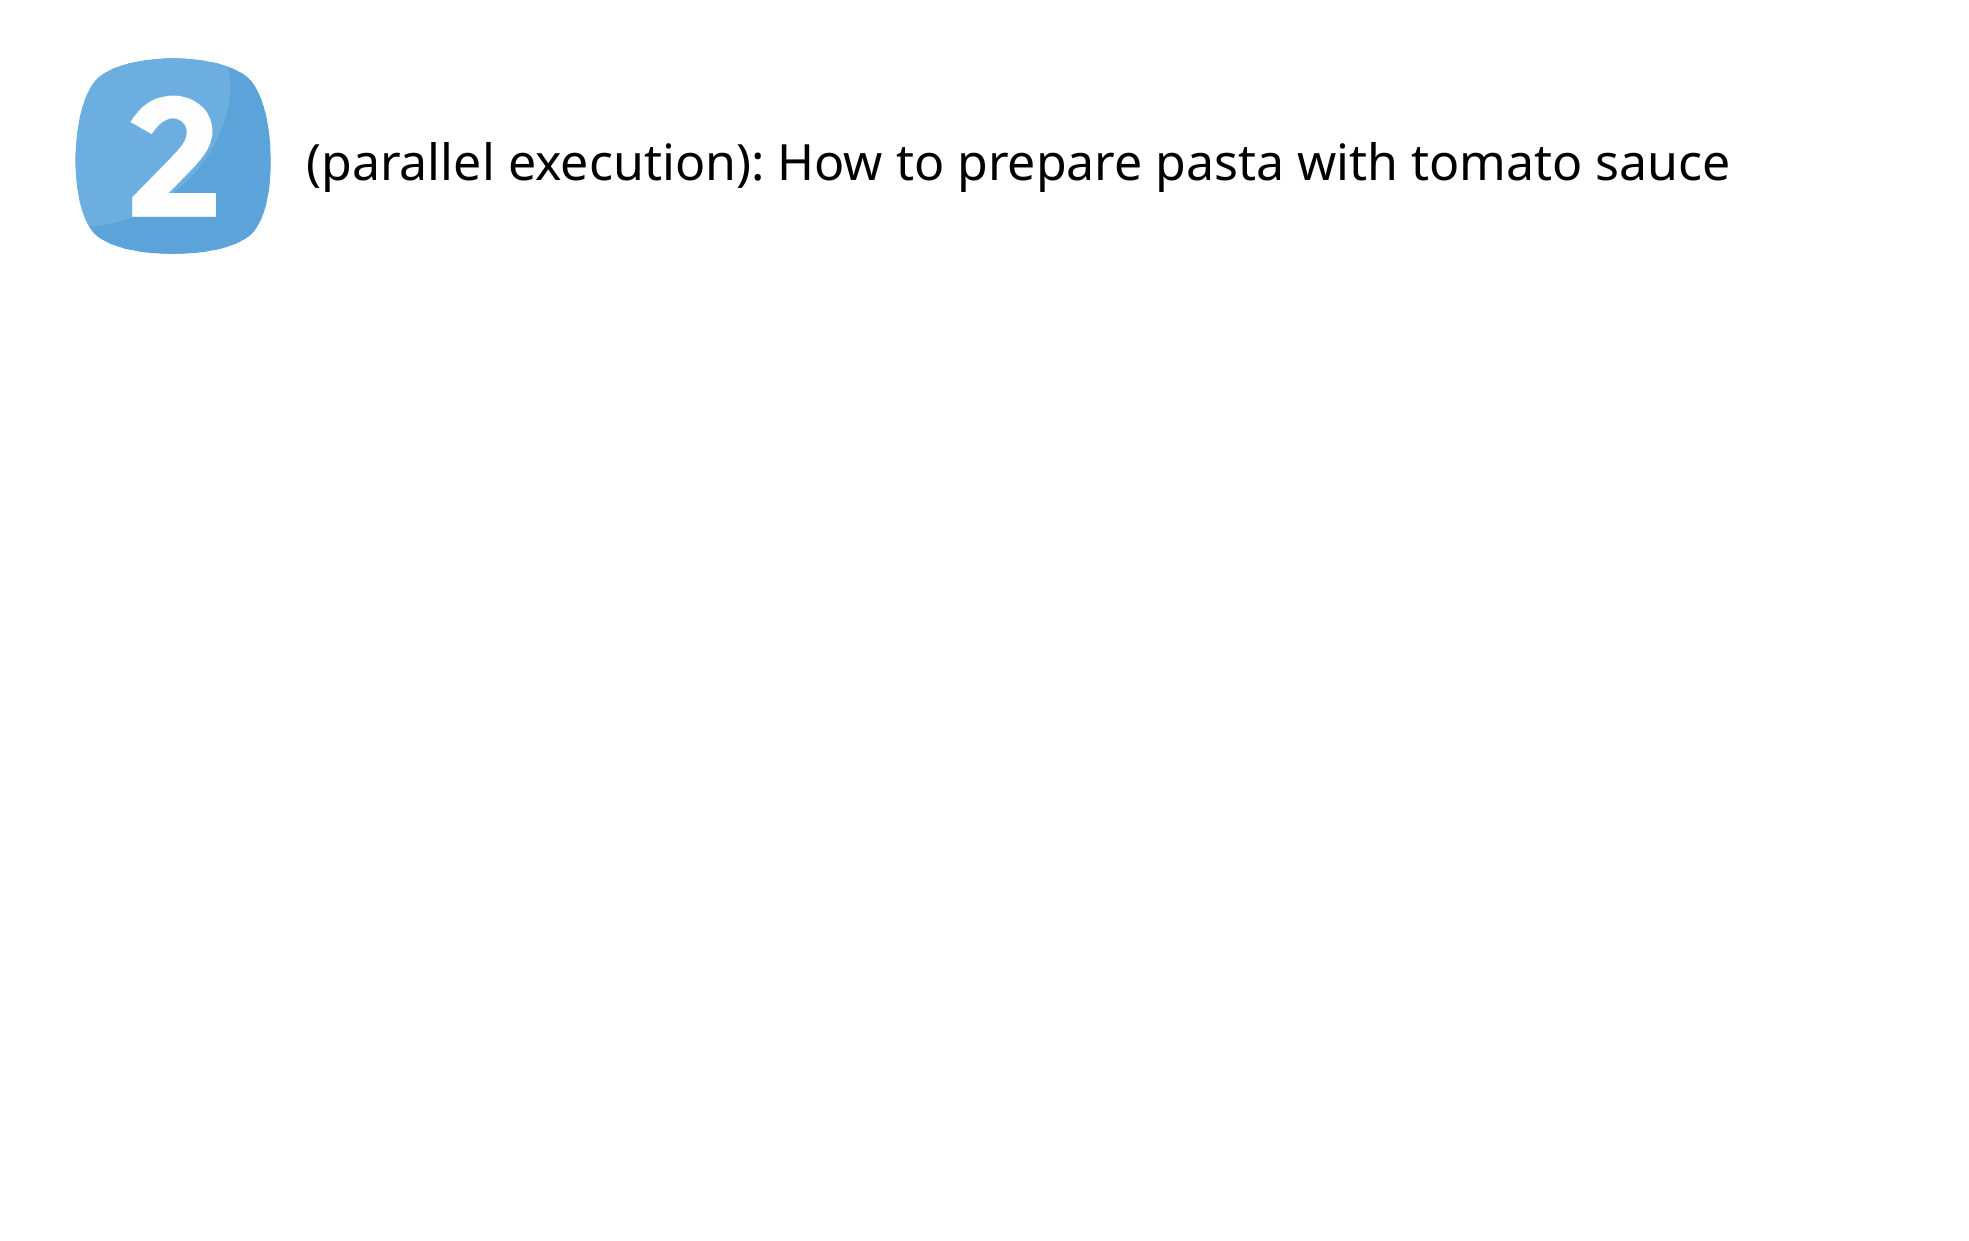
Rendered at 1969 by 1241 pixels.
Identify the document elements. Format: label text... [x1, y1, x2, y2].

text_box (parallel execution): How to prepare pasta with tomato sauce [300, 96, 1921, 226]
picture [75, 58, 271, 254]
